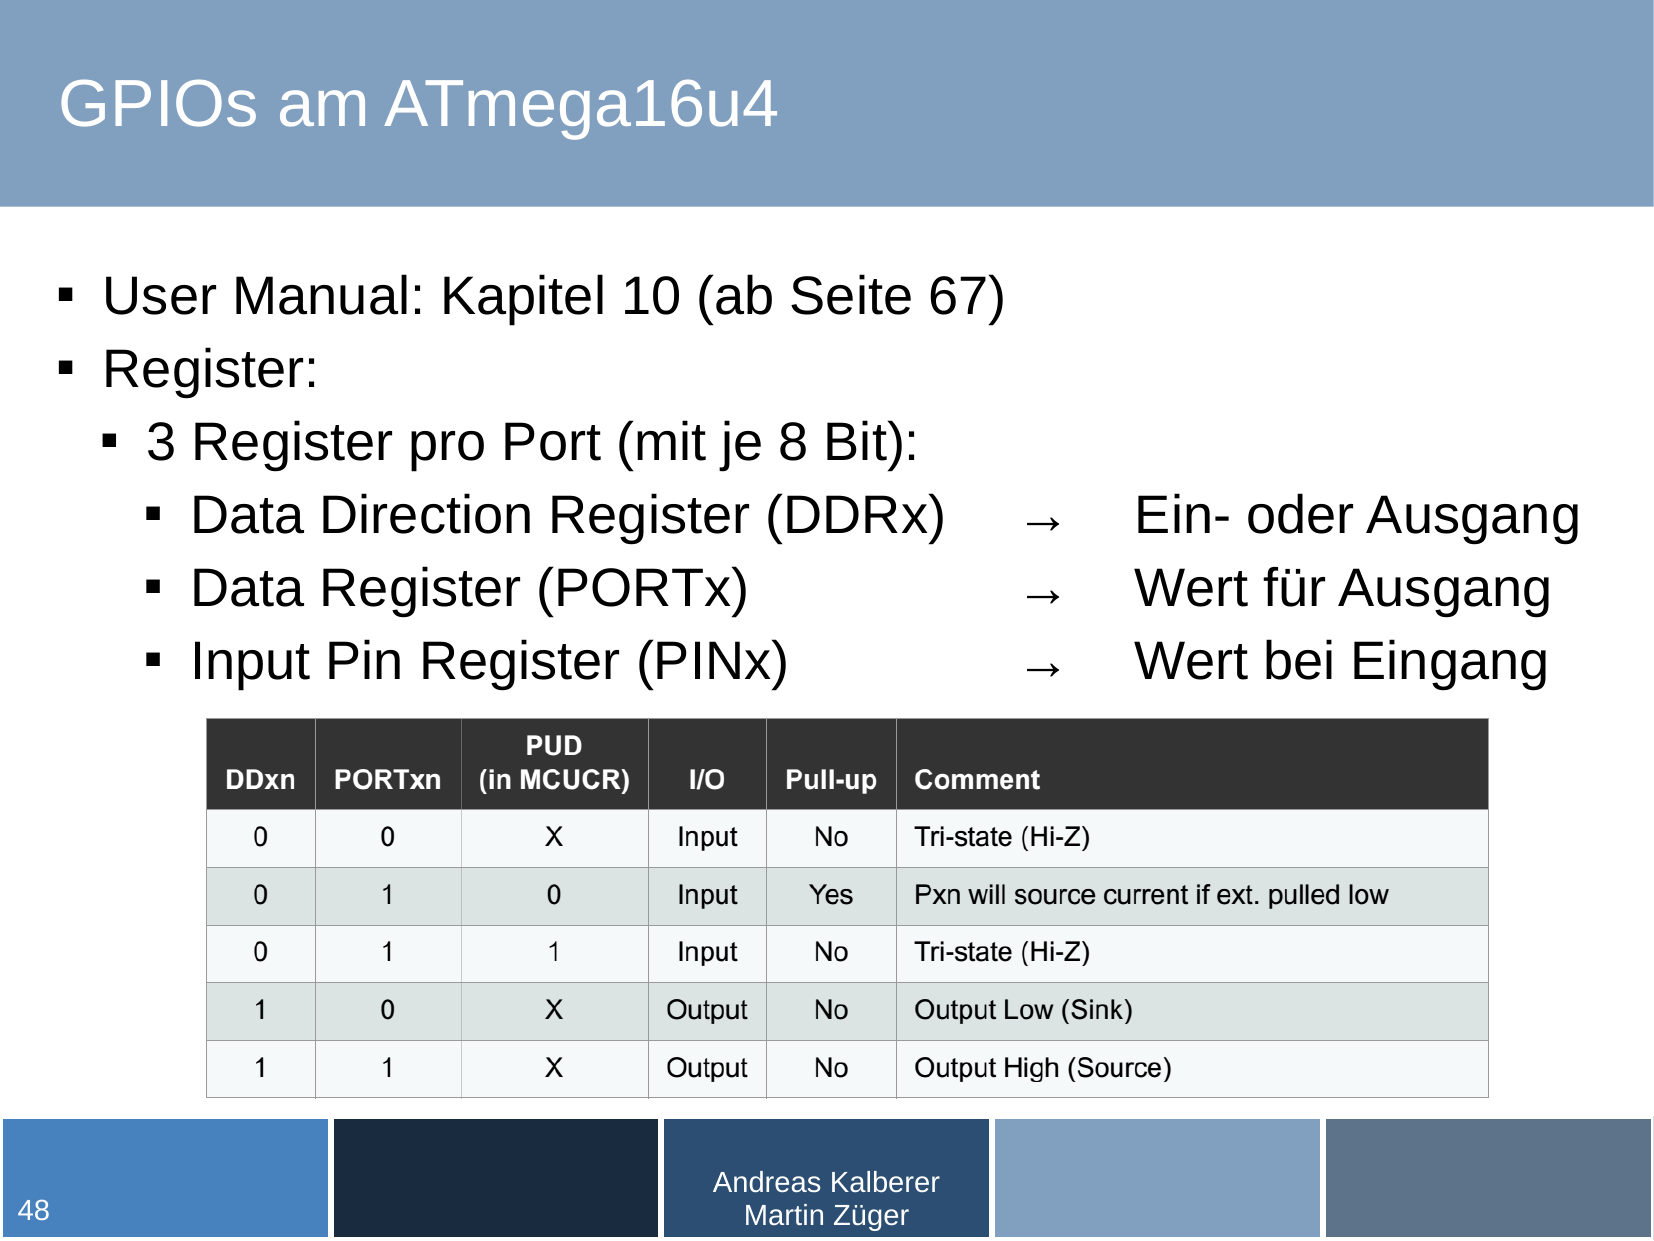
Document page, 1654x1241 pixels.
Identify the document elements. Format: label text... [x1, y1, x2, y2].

list User Manual: Kapitel 10 (ab Seite 67) Register: 3 Register pro Port (mit je 8 Bit): Data Direction Register (DDRx) → Ein- oder Ausgang Data Register (PORTx) → Wert für Ausgang Input Pin Register (PINx) → Wert bei Eingang [59, 265, 1595, 986]
title GPIOs am ATmega16u4 [59, 29, 1595, 178]
picture [200, 714, 1491, 1101]
